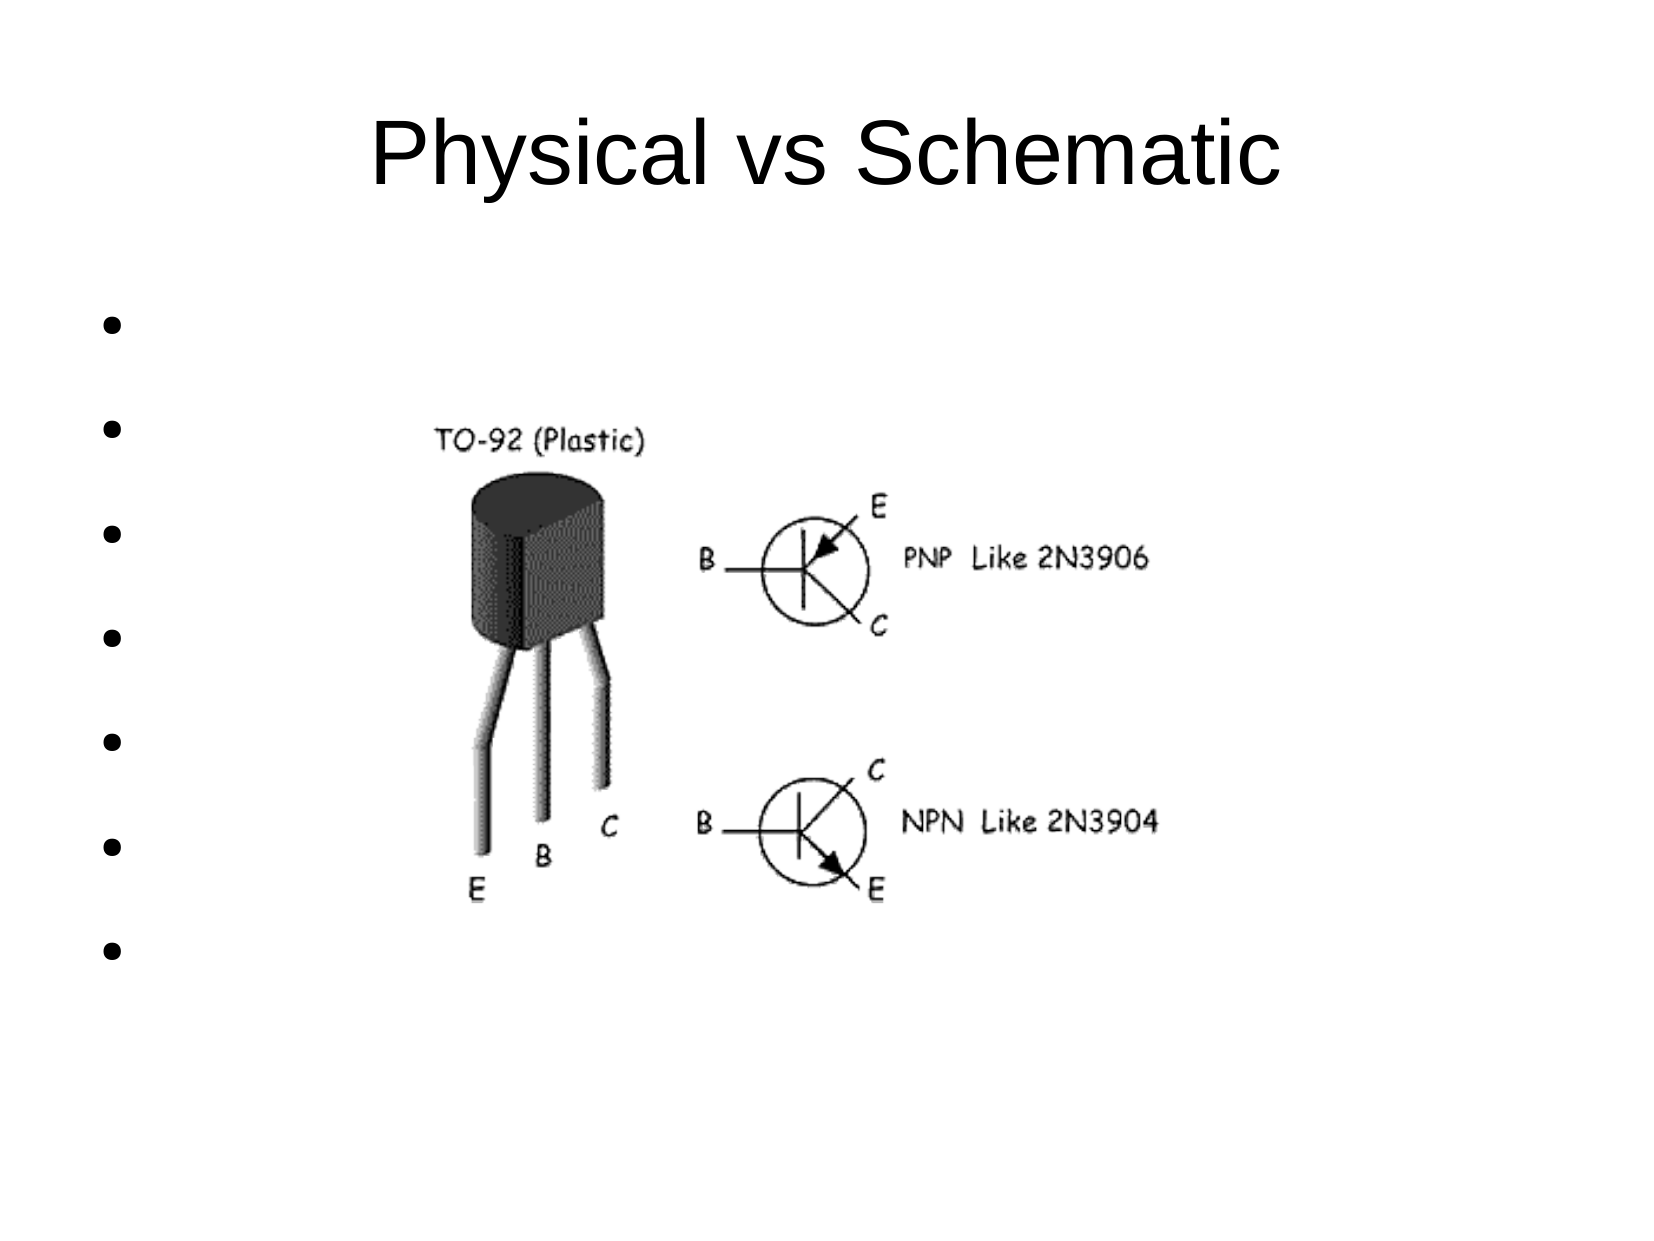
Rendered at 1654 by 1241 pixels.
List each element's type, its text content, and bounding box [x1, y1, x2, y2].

picture [394, 389, 1186, 955]
title Physical vs Schematic [82, 49, 1571, 257]
list [82, 290, 1571, 1010]
